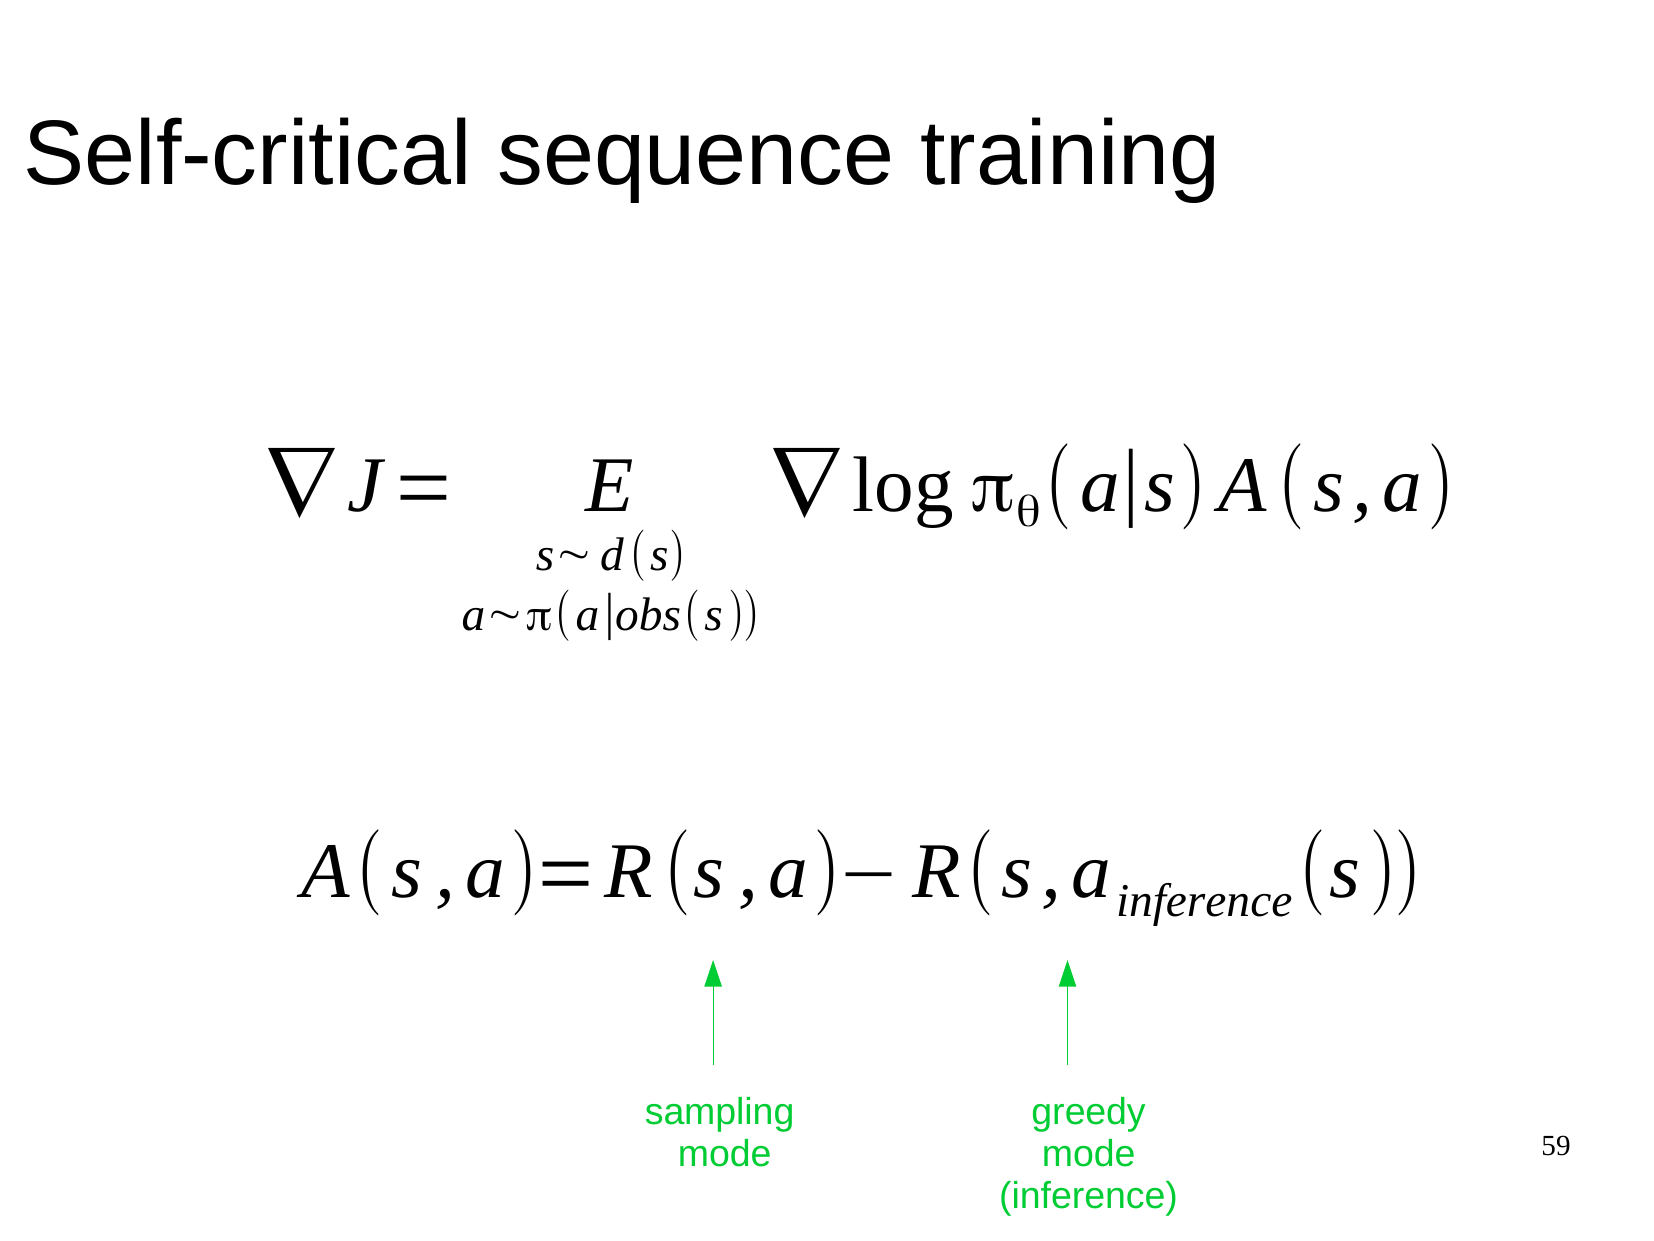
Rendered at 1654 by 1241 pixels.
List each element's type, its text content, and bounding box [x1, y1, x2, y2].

list [82, 323, 1301, 1016]
chart [243, 437, 1475, 644]
text_box sampling mode [630, 1083, 820, 1182]
chart [271, 823, 1442, 926]
title Self-critical sequence training [23, 49, 1512, 257]
text_box greedy mode (inference) [984, 1083, 1193, 1225]
